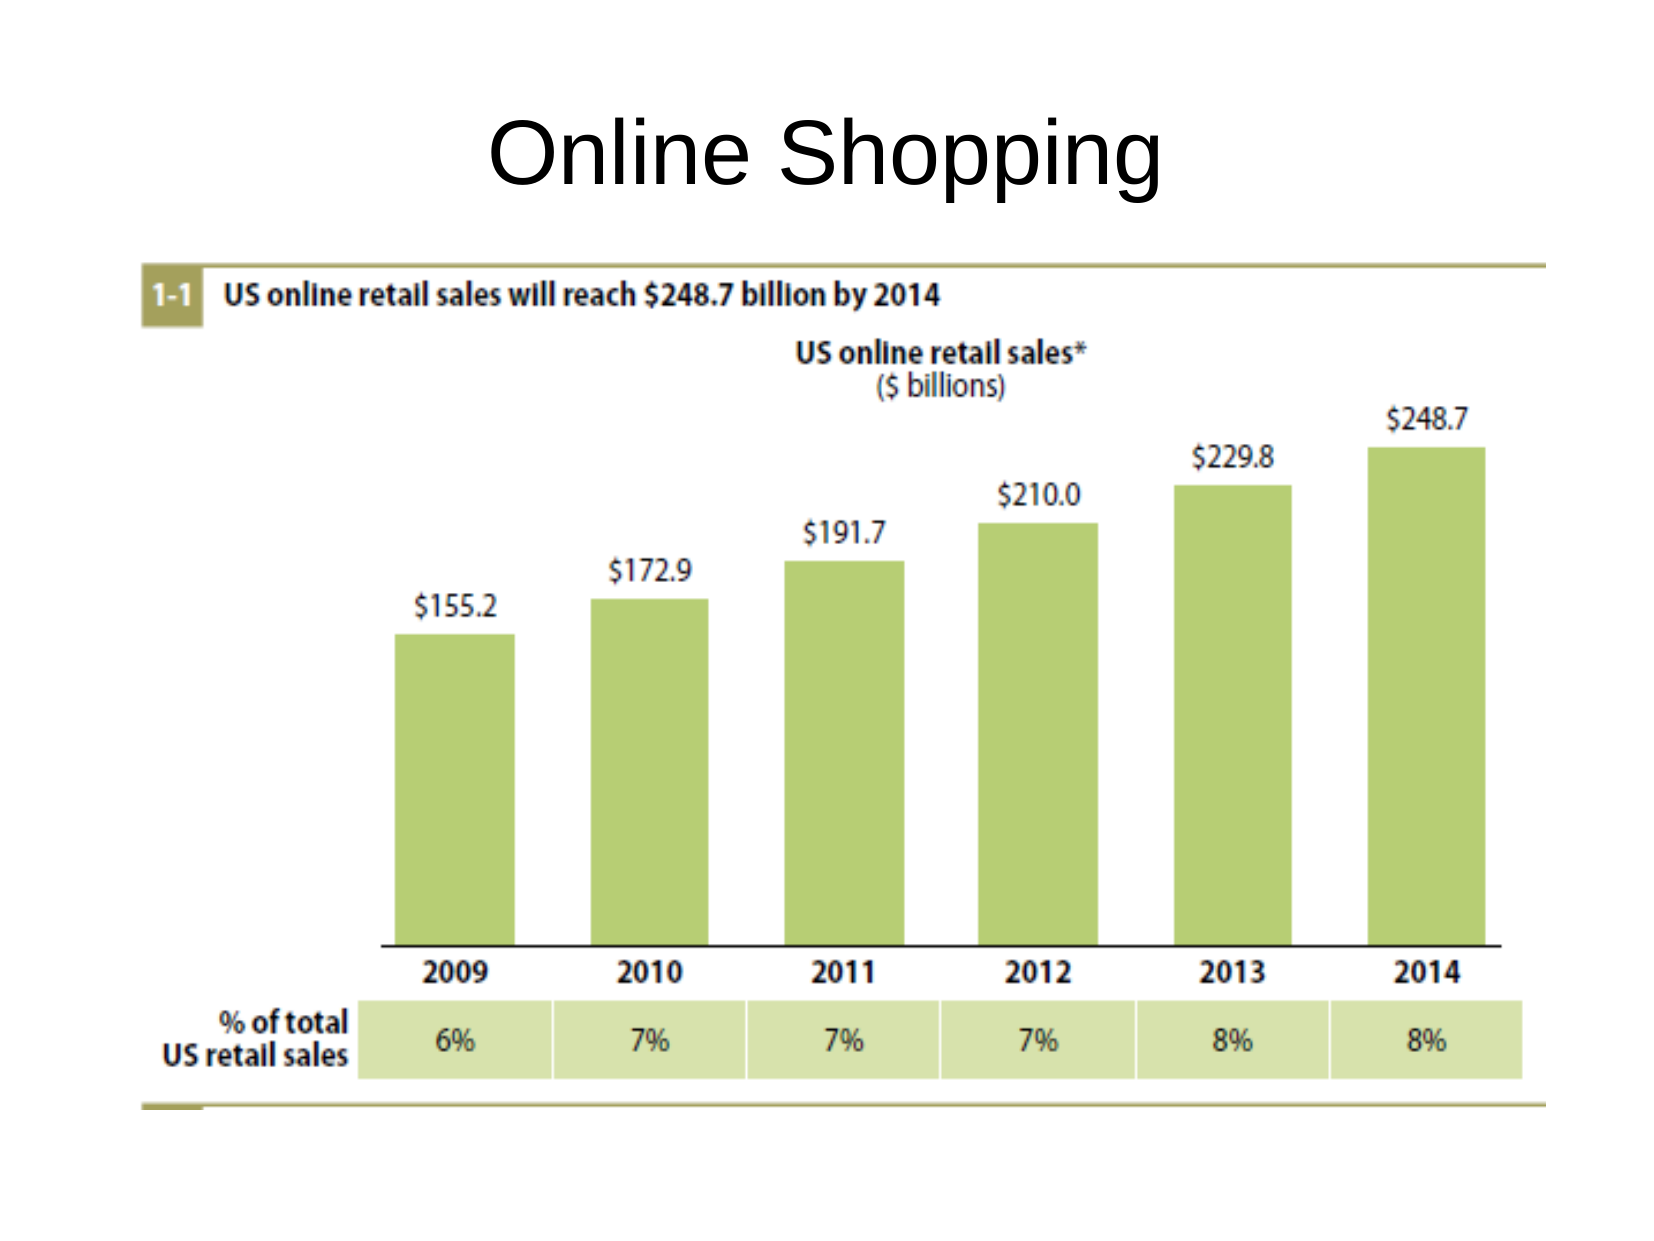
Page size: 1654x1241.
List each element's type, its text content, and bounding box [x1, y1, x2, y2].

picture [135, 256, 1546, 1111]
title Online Shopping [82, 49, 1571, 257]
